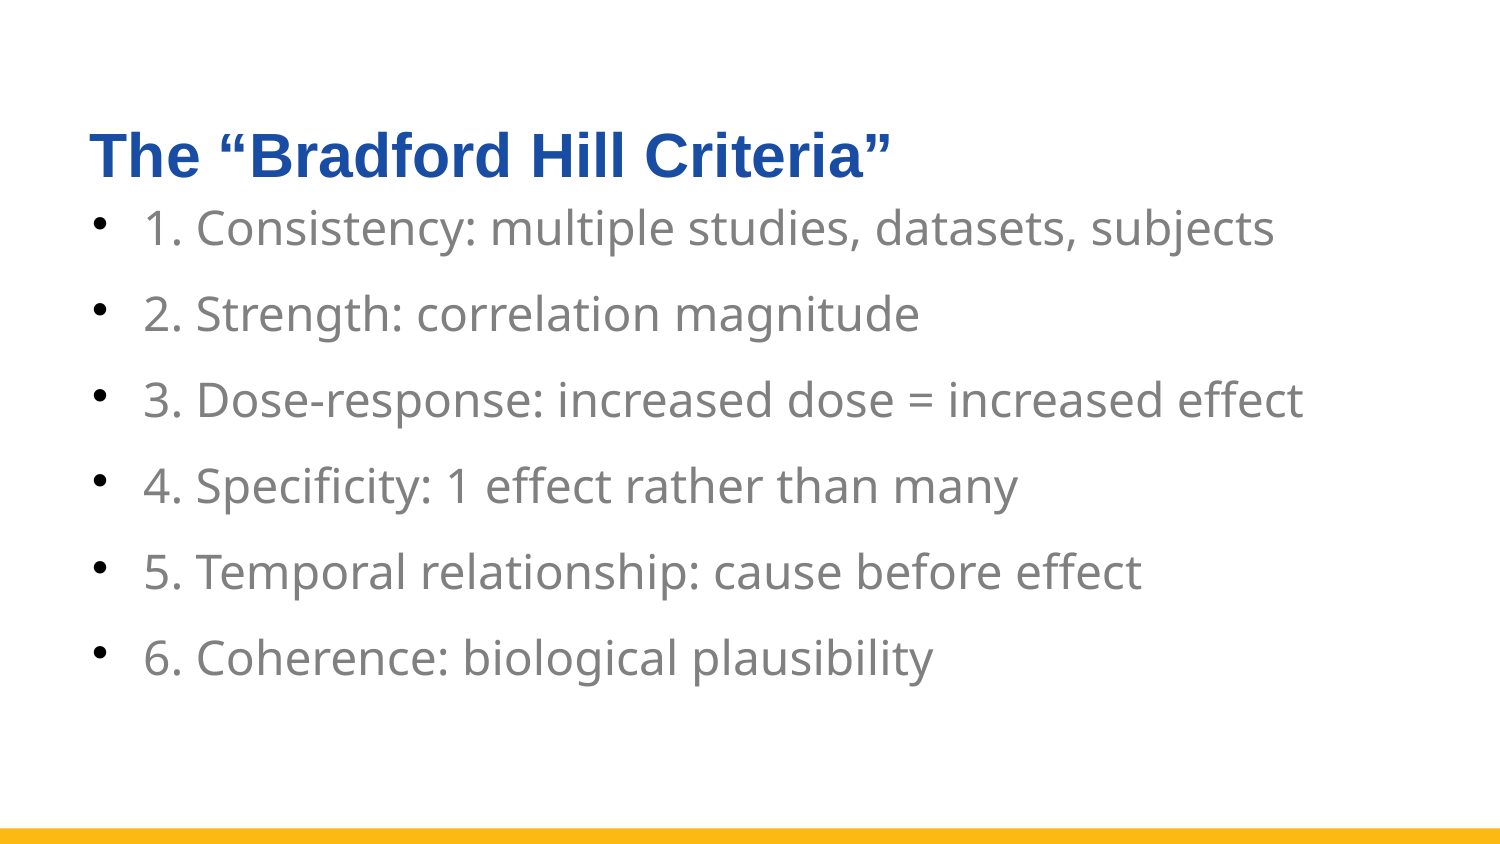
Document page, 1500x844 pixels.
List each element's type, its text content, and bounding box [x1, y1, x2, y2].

text_box The “Bradford Hill Criteria” [75, 0, 1425, 197]
text_box 1. Consistency: multiple studies, datasets, subjects 2. Strength: correlation magnitude 3. Dose-response: increased dose = increased effect 4. Specificity: 1 effect rather than many 5. Temporal relationship: cause before effect 6. Coherence: biological plausibility [75, 197, 1425, 687]
